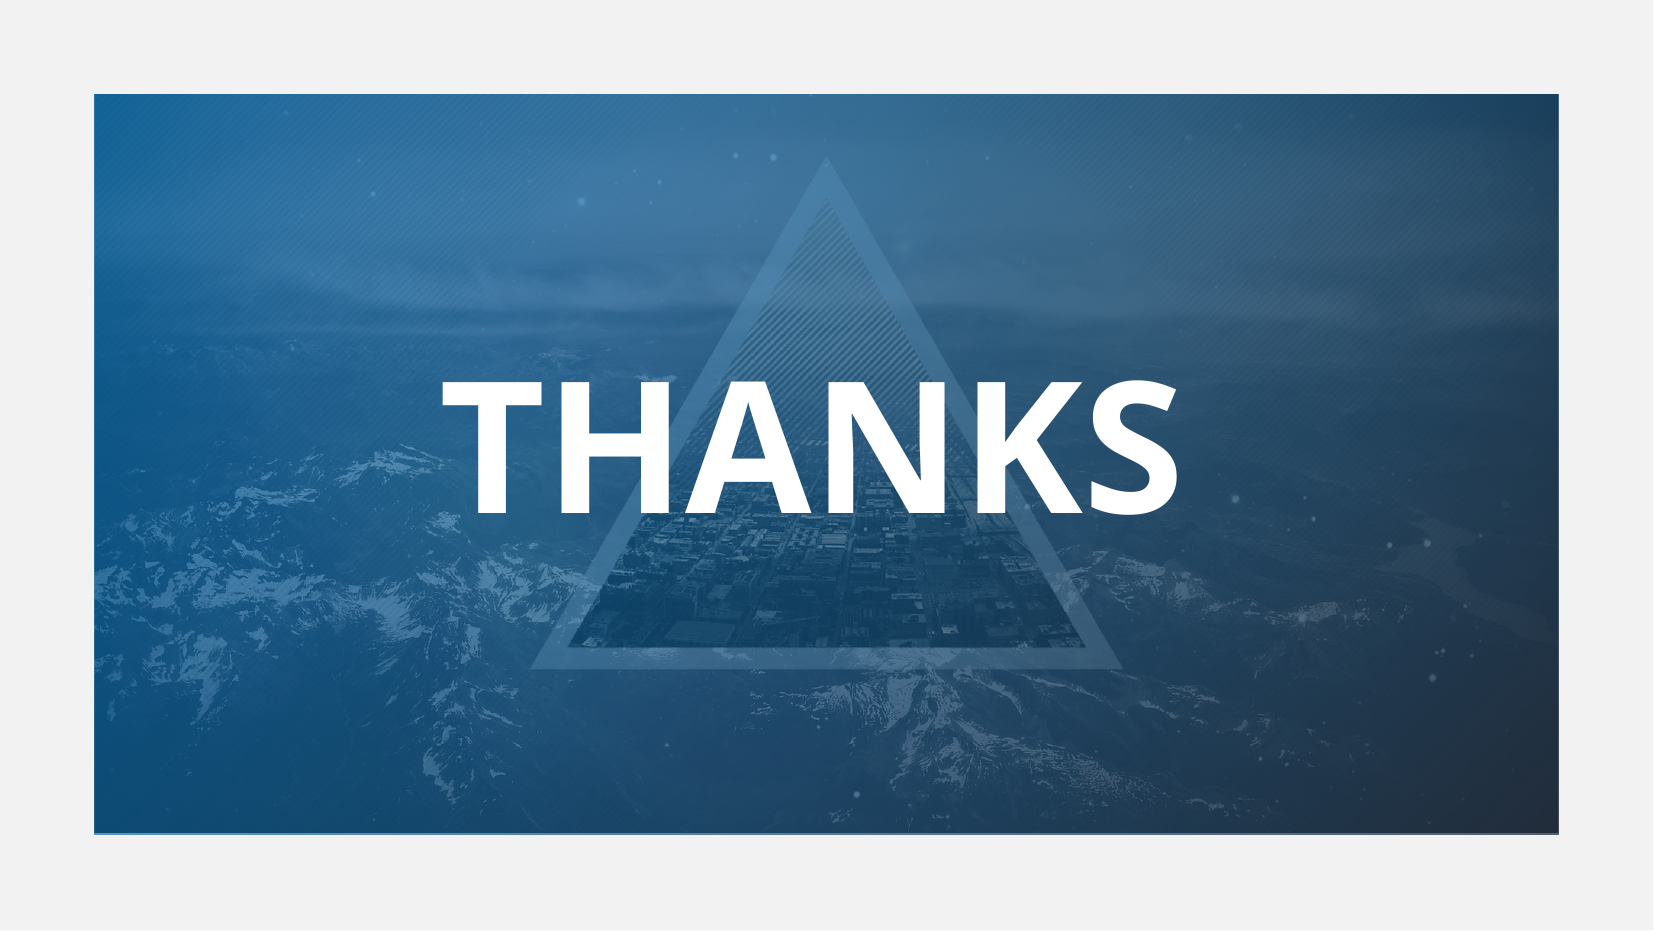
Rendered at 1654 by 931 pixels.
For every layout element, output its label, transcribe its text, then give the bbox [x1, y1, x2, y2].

text_box [94, 94, 1559, 835]
text_box THANKS [342, 323, 1282, 699]
